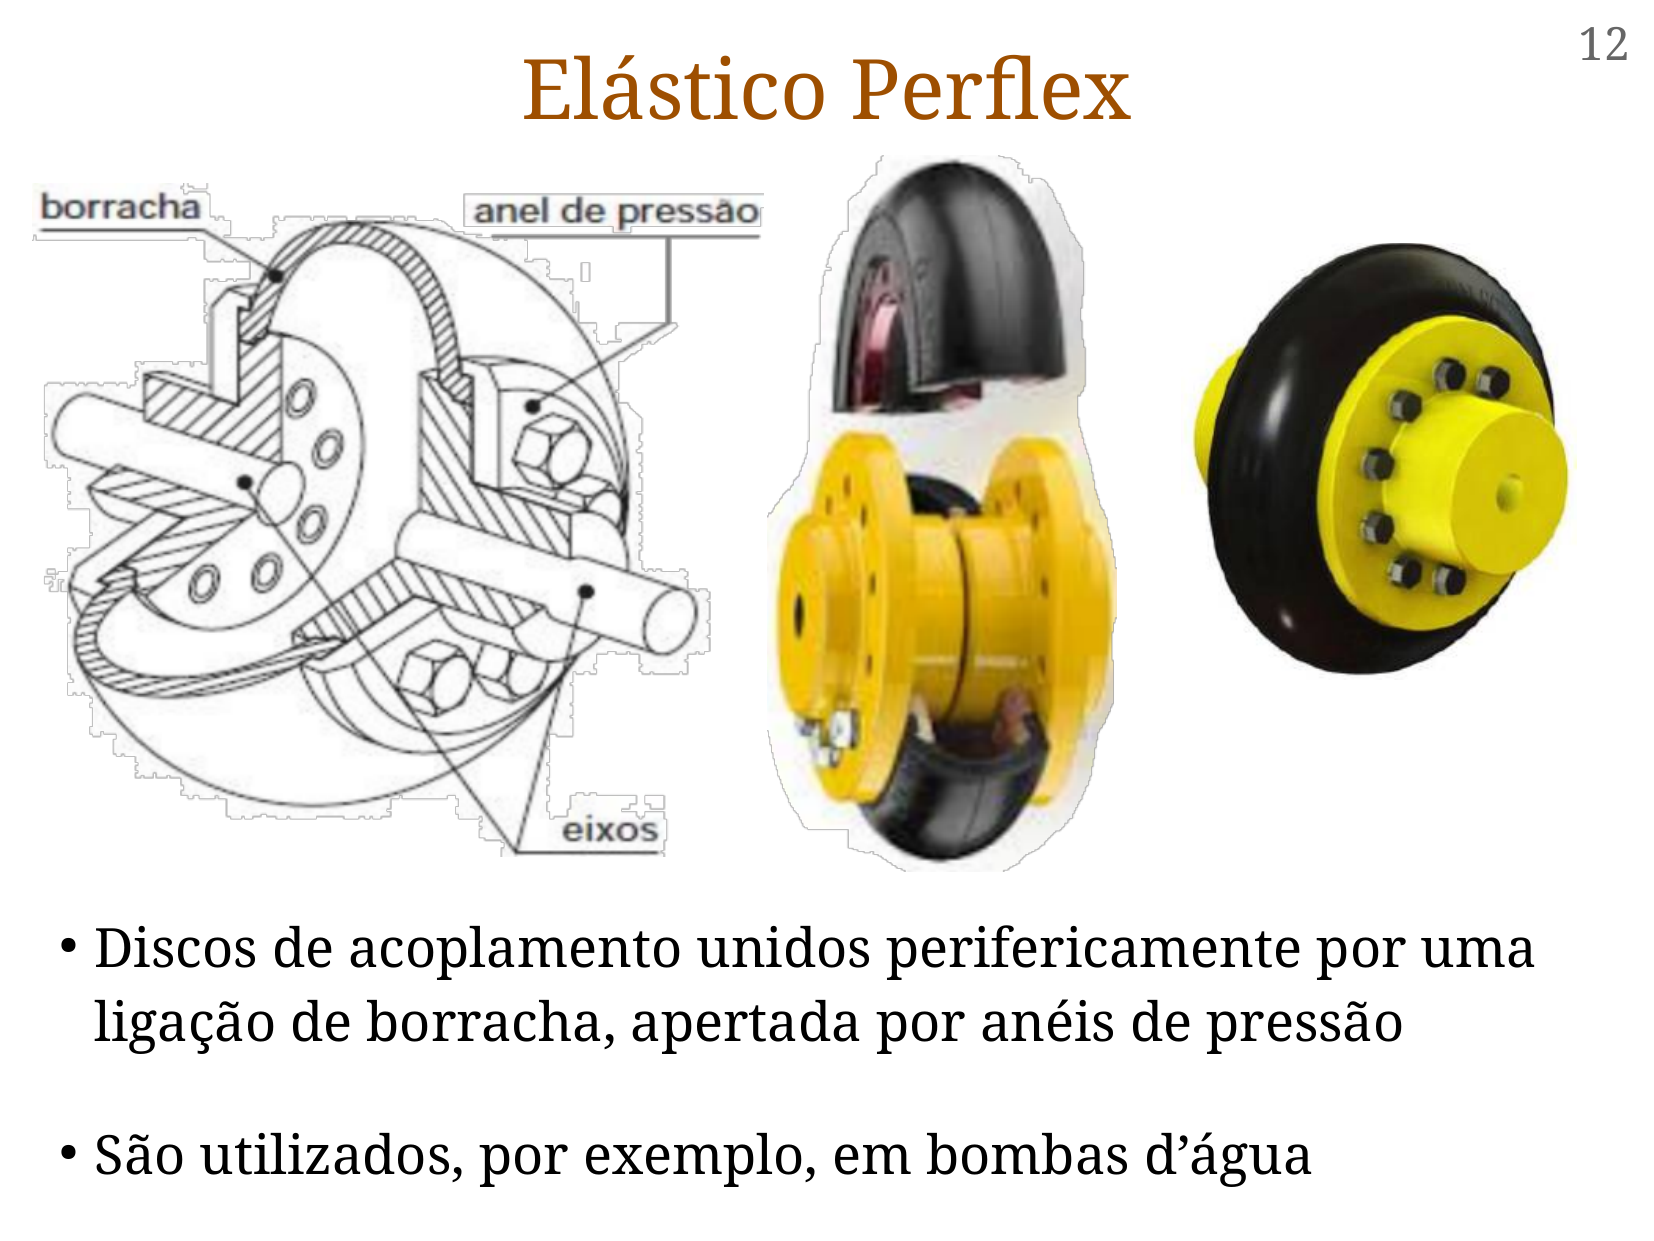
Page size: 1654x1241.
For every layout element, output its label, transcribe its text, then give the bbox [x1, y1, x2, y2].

title Elástico Perflex [59, 29, 1595, 148]
list Discos de acoplamento unidos perifericamente por uma ligação de borracha, apertada por anéis de pressão São utilizados, por exemplo, em bombas d’água [59, 909, 1595, 1211]
picture [767, 155, 1117, 872]
picture [32, 183, 764, 857]
picture [1181, 243, 1577, 680]
